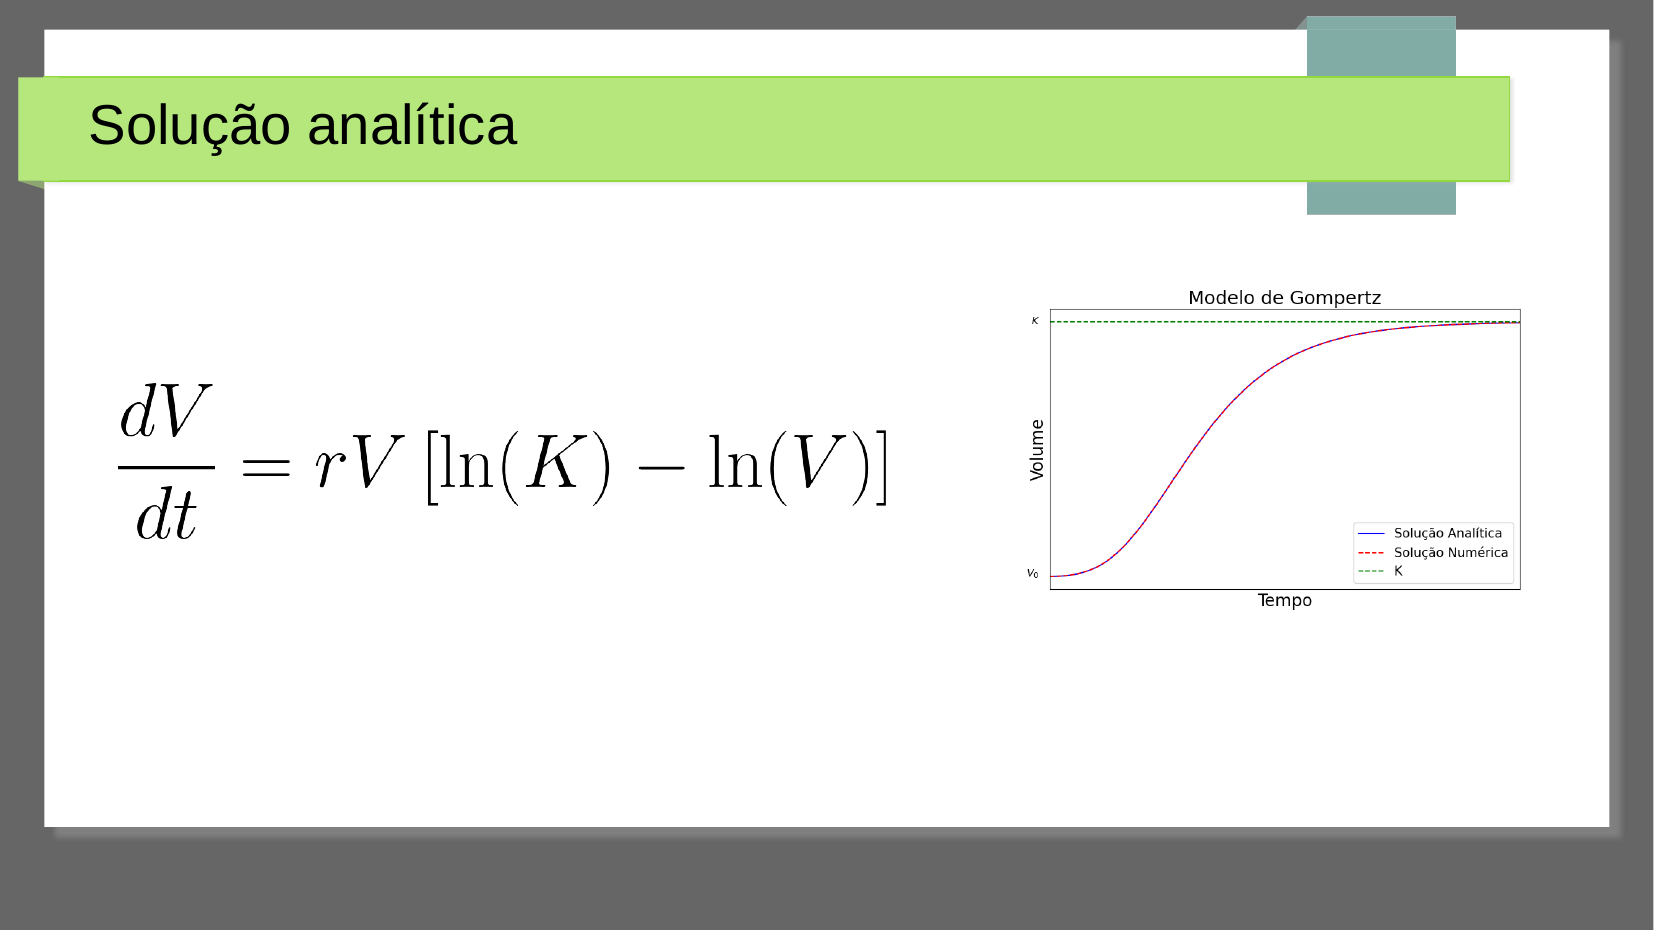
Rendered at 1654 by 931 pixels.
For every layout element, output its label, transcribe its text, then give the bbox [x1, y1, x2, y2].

picture [118, 383, 886, 539]
title Solução analítica [88, 73, 1506, 178]
picture [974, 265, 1580, 629]
